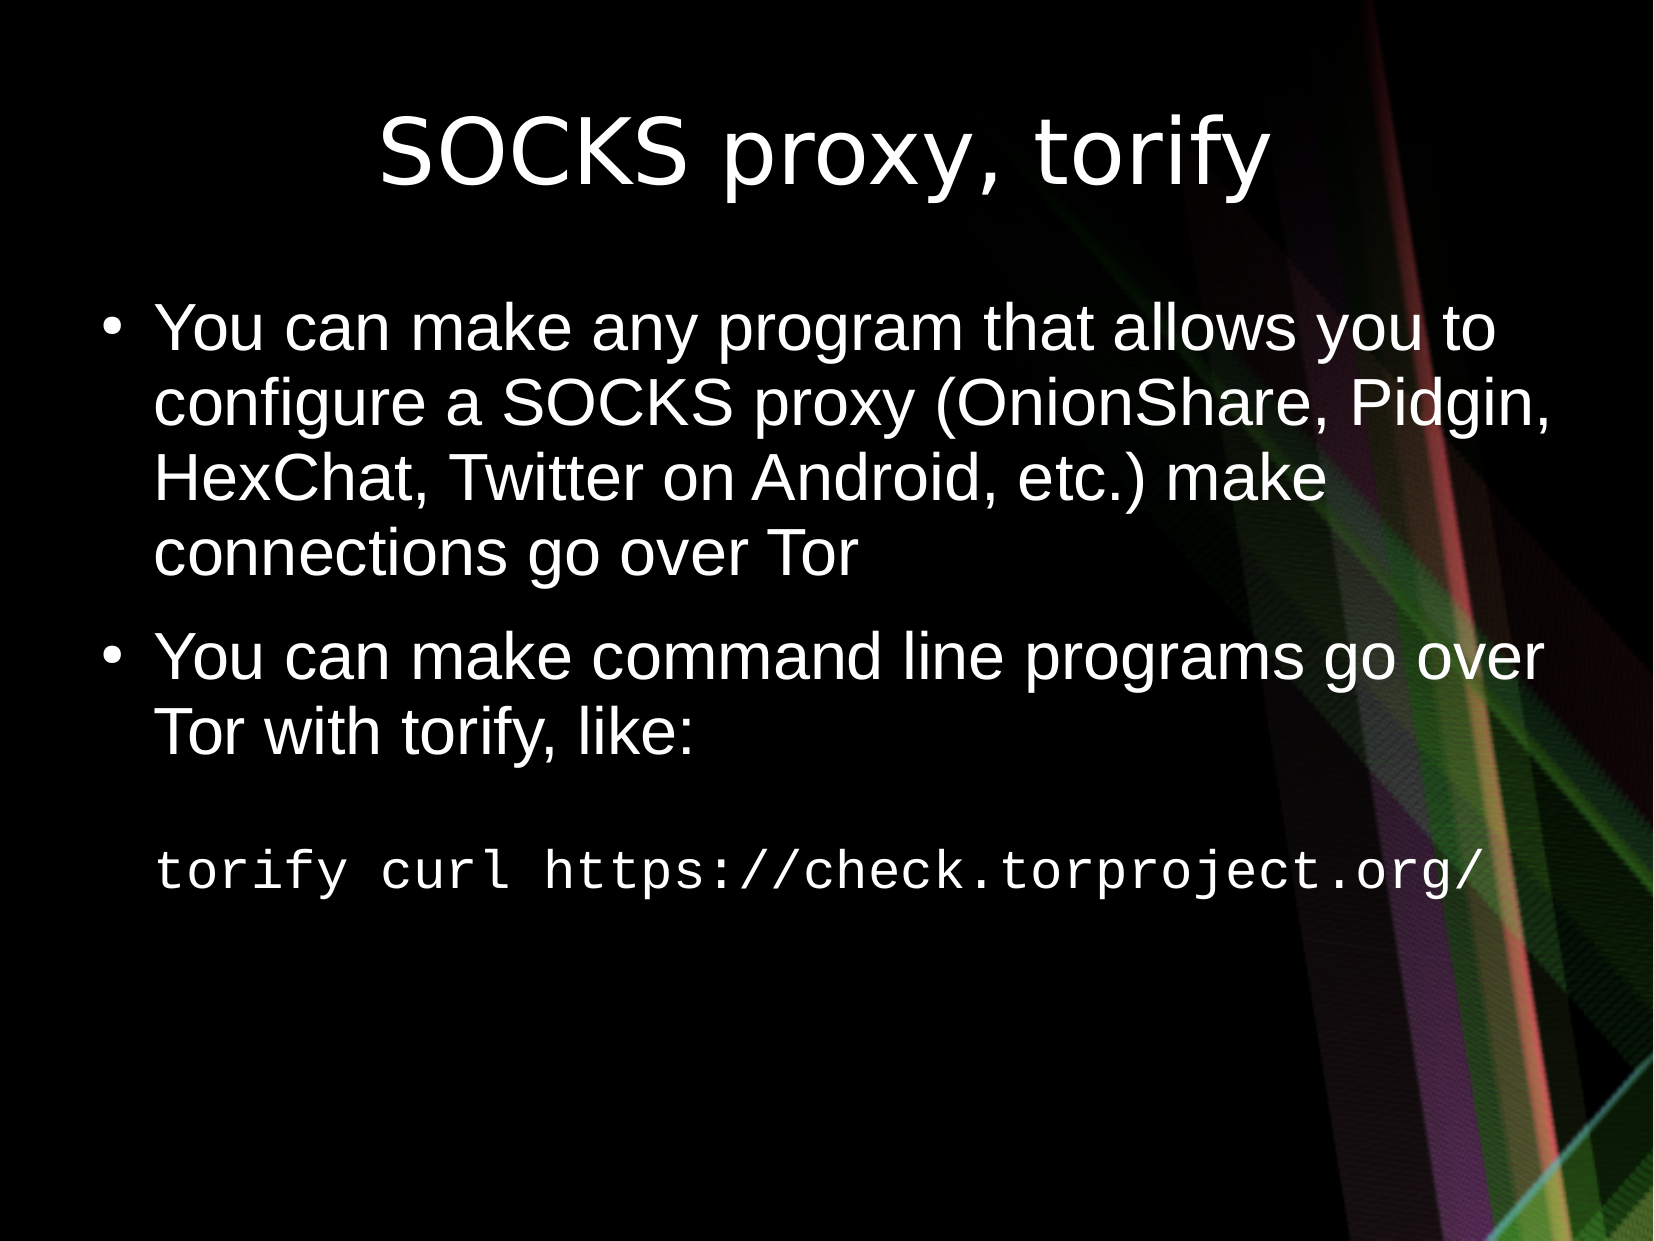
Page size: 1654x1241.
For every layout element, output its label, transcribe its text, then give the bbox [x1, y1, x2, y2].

list You can make any program that allows you to configure a SOCKS proxy (OnionShare, Pidgin, HexChat, Twitter on Android, etc.) make connections go over Tor You can make command line programs go over Tor with torify, like: torify curl https://check.torproject.org/ [82, 290, 1571, 1010]
title SOCKS proxy, torify [82, 49, 1571, 257]
picture [0, 0, 1654, 1241]
